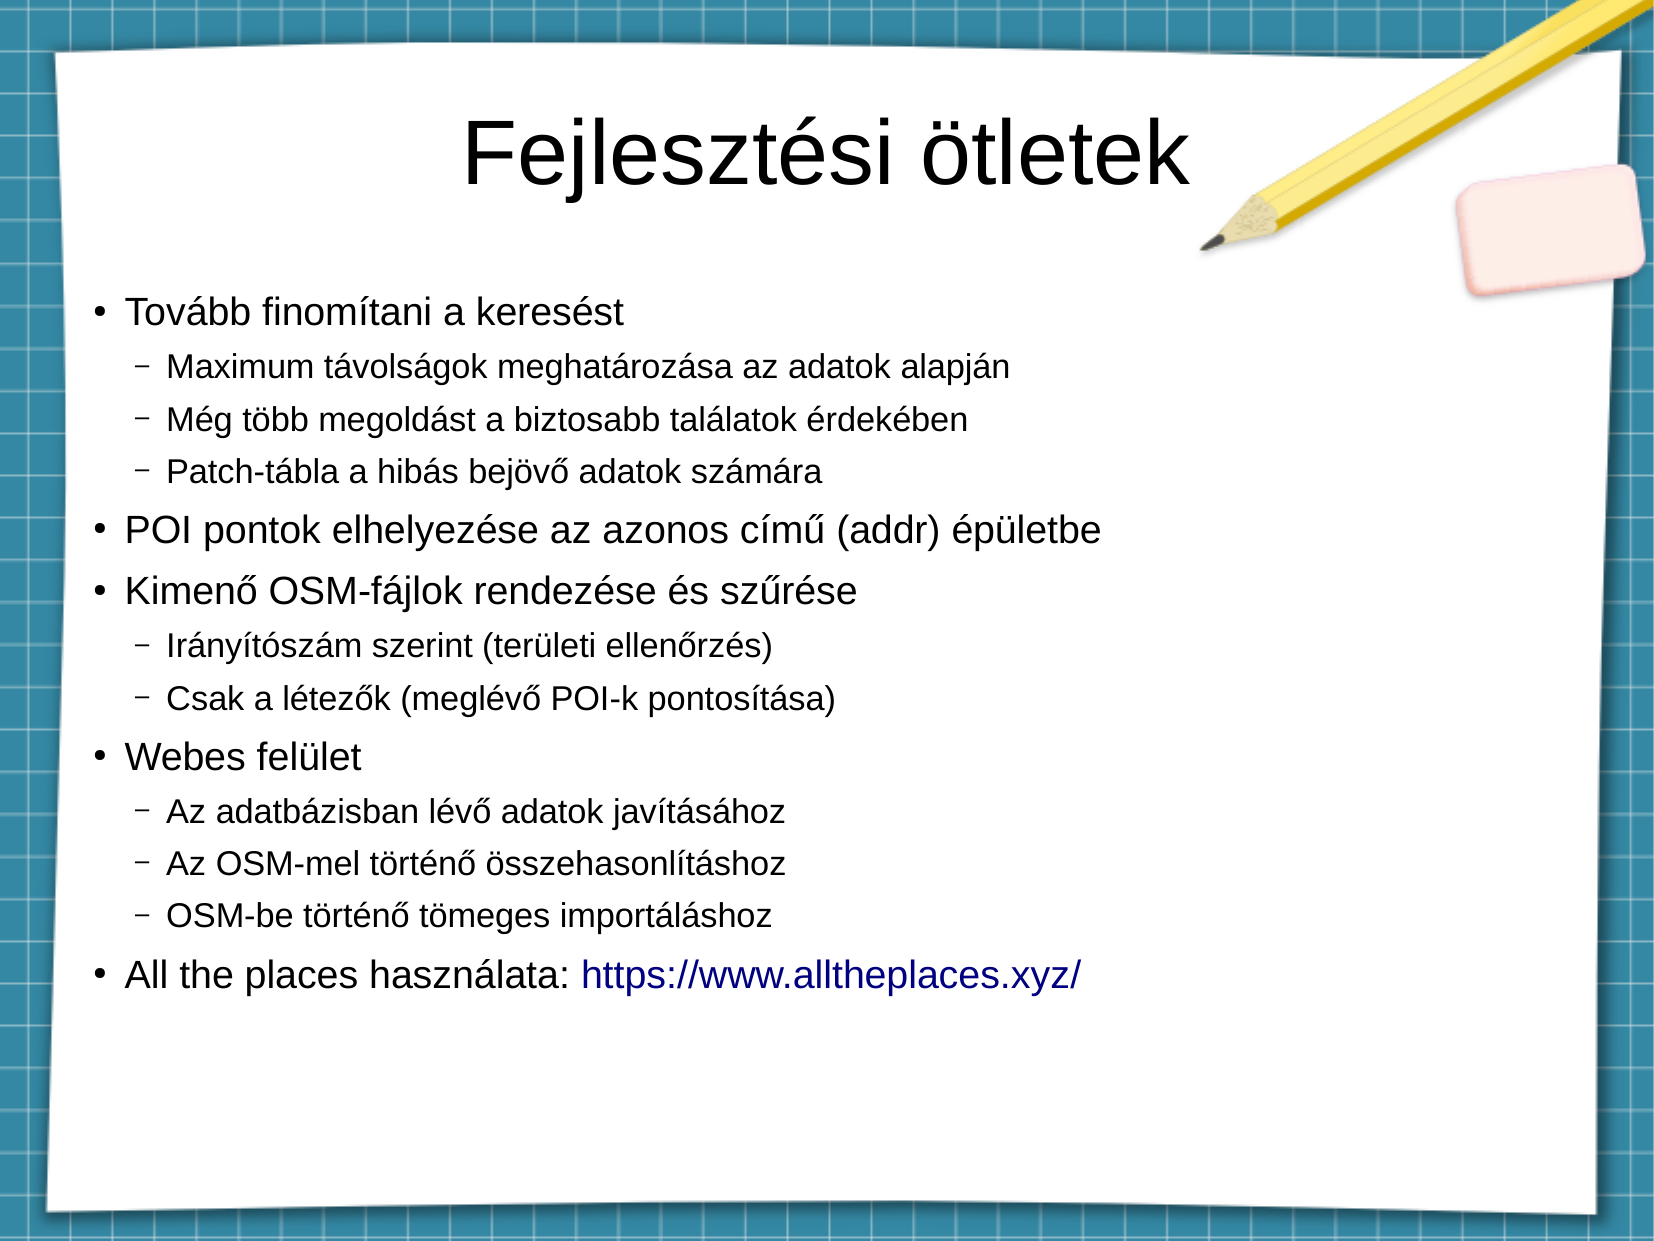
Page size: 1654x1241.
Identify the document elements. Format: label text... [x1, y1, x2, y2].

title Fejlesztési ötletek [82, 49, 1571, 257]
list Tovább finomítani a keresést Maximum távolságok meghatározása az adatok alapján Még több megoldást a biztosabb találatok érdekében Patch-tábla a hibás bejövő adatok számára POI pontok elhelyezése az azonos című (addr) épületbe Kimenő OSM-fájlok rendezése és szűrése Irányítószám szerint (területi ellenőrzés) Csak a létezők (meglévő POI-k pontosítása) Webes felület Az adatbázisban lévő adatok javításához Az OSM-mel történő összehasonlításhoz OSM-be történő tömeges importáláshoz All the places használata: https://www.alltheplaces.xyz/ [82, 290, 1571, 1010]
picture [0, 0, 1654, 1241]
